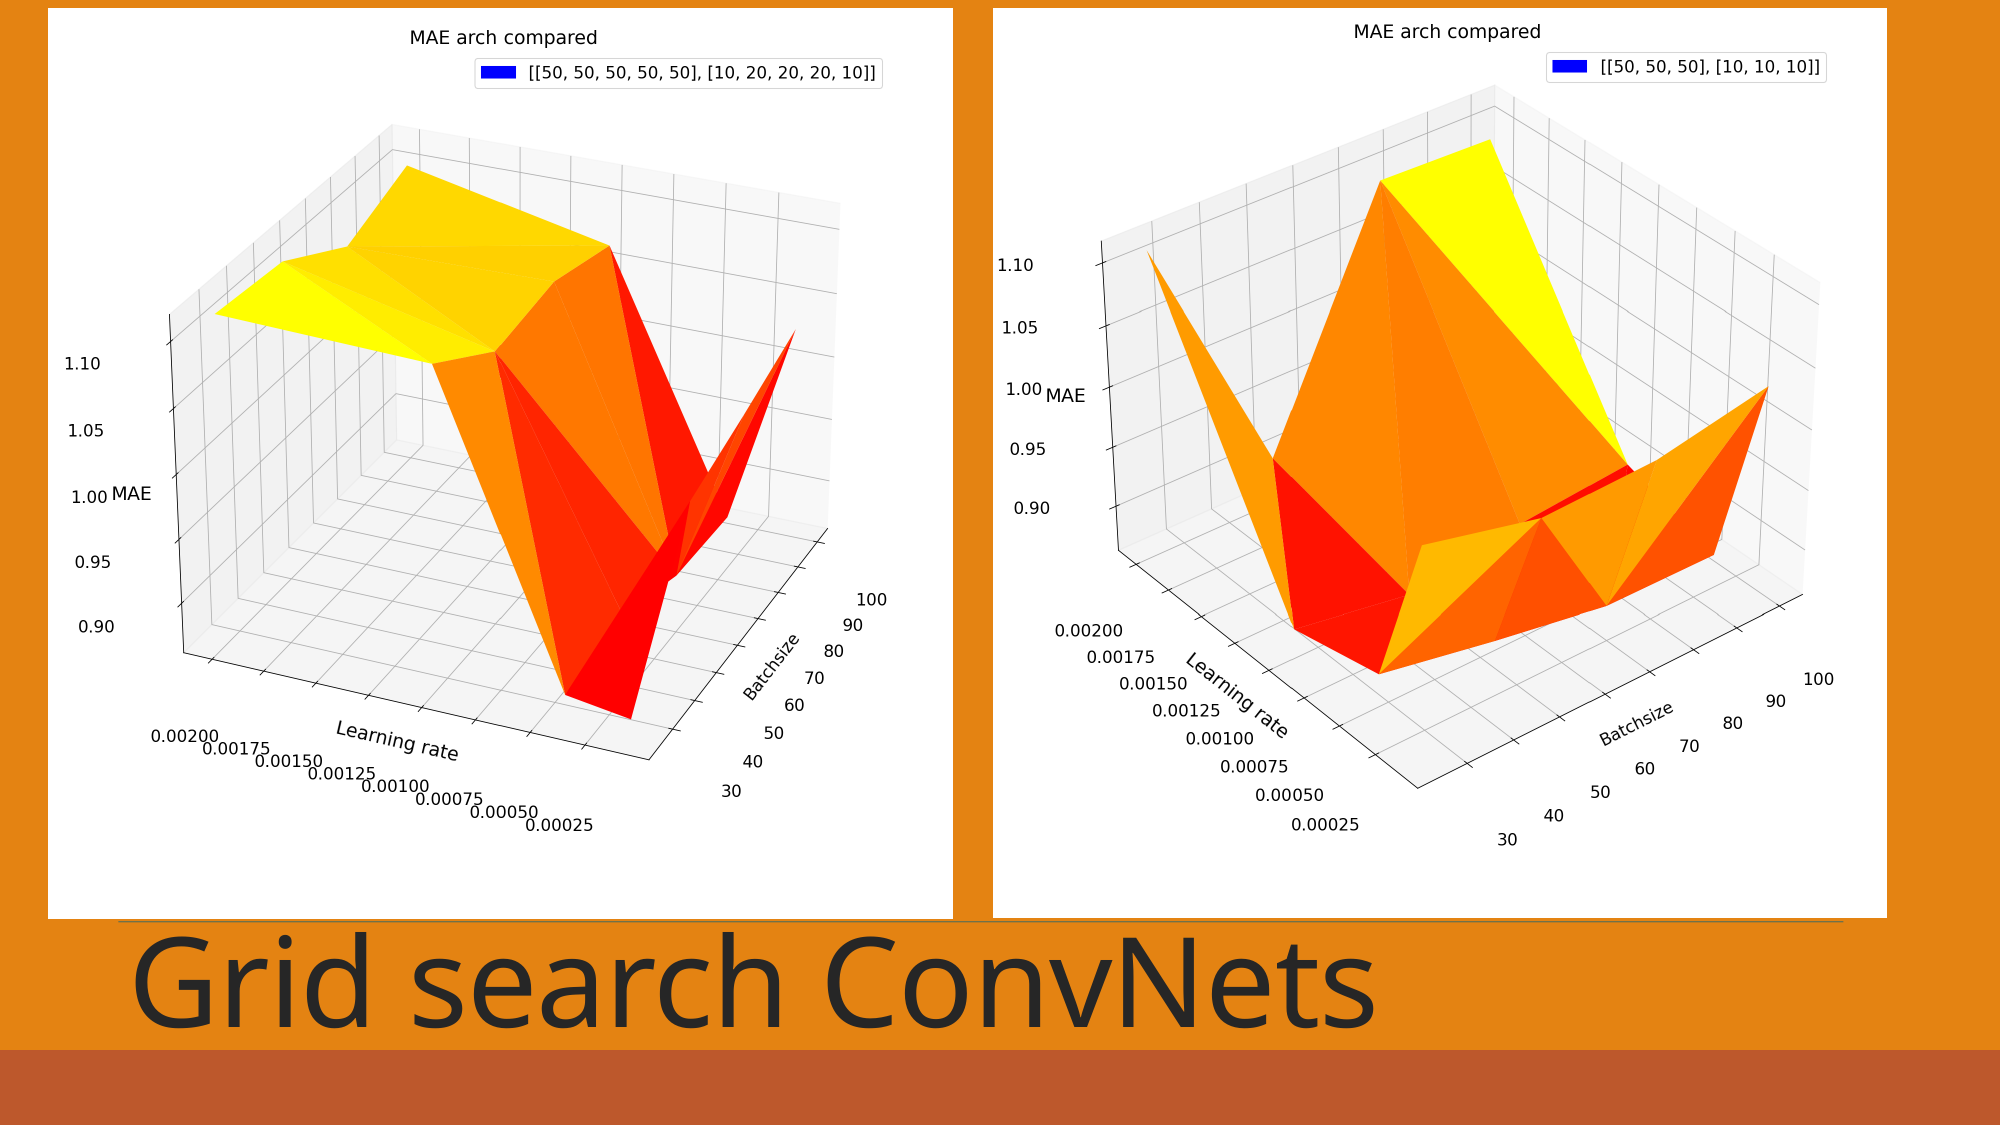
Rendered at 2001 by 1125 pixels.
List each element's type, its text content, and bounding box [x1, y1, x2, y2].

picture [48, 8, 953, 919]
text_box [0, 0, 2000, 1125]
picture [993, 8, 1887, 918]
title Grid search ConvNets [113, 887, 1904, 1039]
